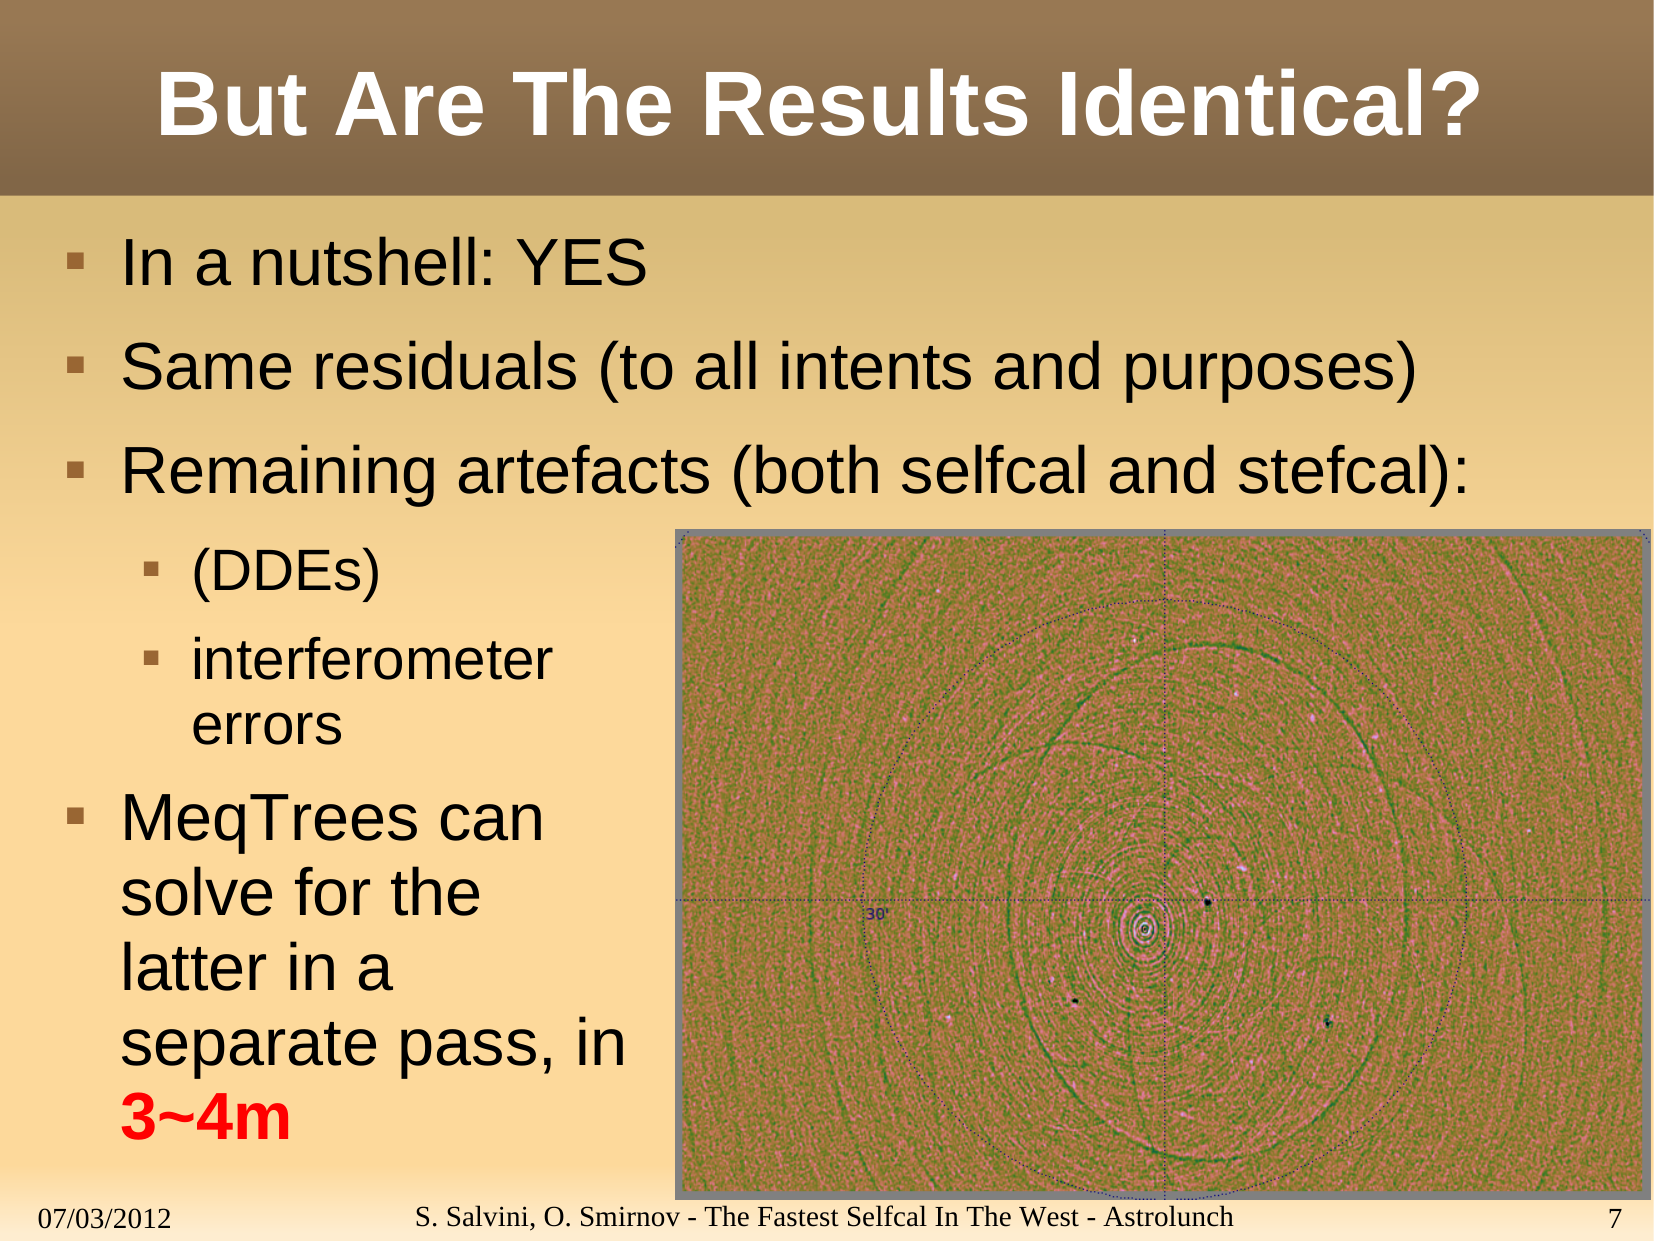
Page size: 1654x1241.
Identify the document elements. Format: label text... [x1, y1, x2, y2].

picture [0, 0, 1654, 1241]
title But Are The Results Identical? [76, 7, 1565, 200]
list In a nutshell: YES Same residuals (to all intents and purposes) Remaining artefacts (both selfcal and stefcal): (DDEs) interferometer errors MeqTrees can solve for the latter in a separate pass, in 3~4m [49, 225, 1538, 1155]
